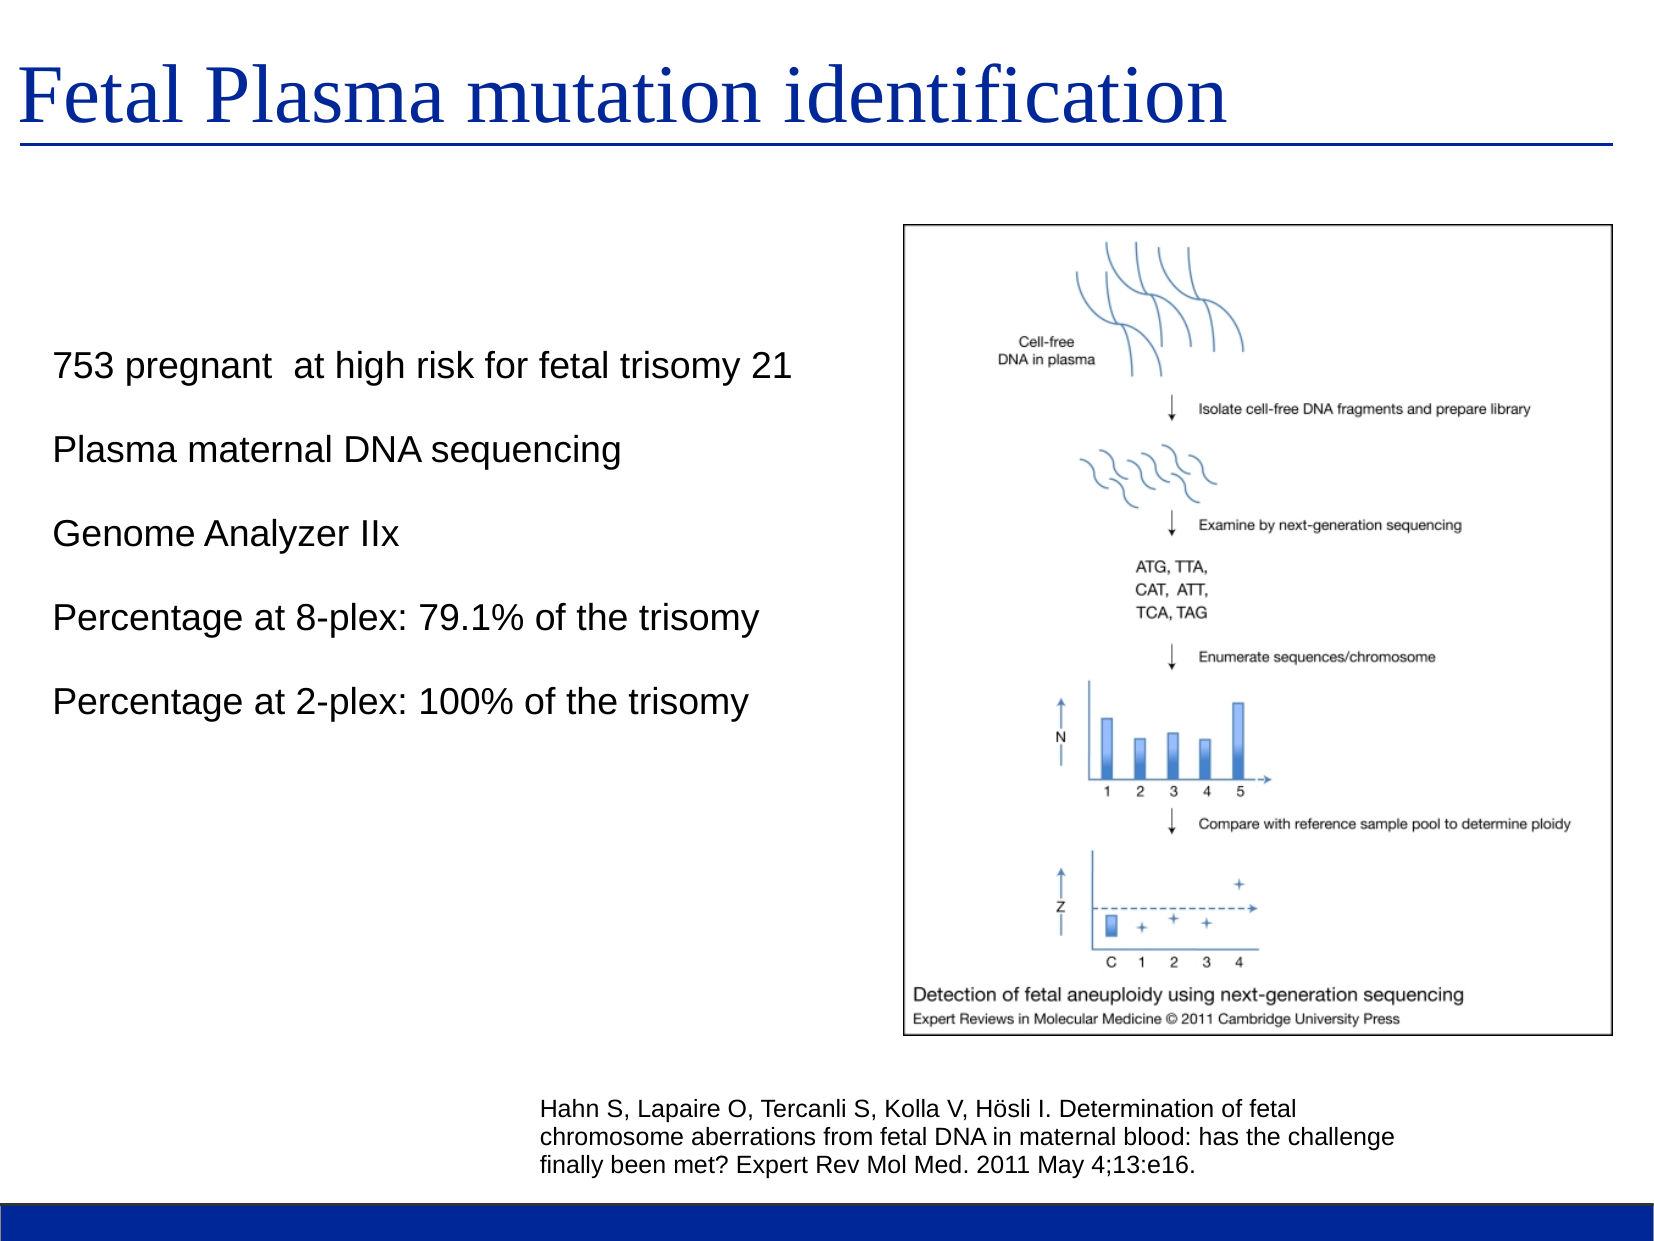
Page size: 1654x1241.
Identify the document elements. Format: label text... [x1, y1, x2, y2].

text_box 753 pregnant at high risk for fetal trisomy 21 Plasma maternal DNA sequencing Genome Analyzer IIx Percentage at 8-plex: 79.1% of the trisomy Percentage at 2-plex: 100% of the trisomy [37, 337, 901, 773]
text_box Hahn S, Lapaire O, Tercanli S, Kolla V, Hösli I. Determination of fetal chromosome aberrations from fetal DNA in maternal blood: has the challenge finally been met? Expert Rev Mol Med. 2011 May 4;13:e16. [525, 1087, 1576, 1188]
picture [903, 224, 1613, 1036]
title Fetal Plasma mutation identification [17, 0, 1589, 198]
